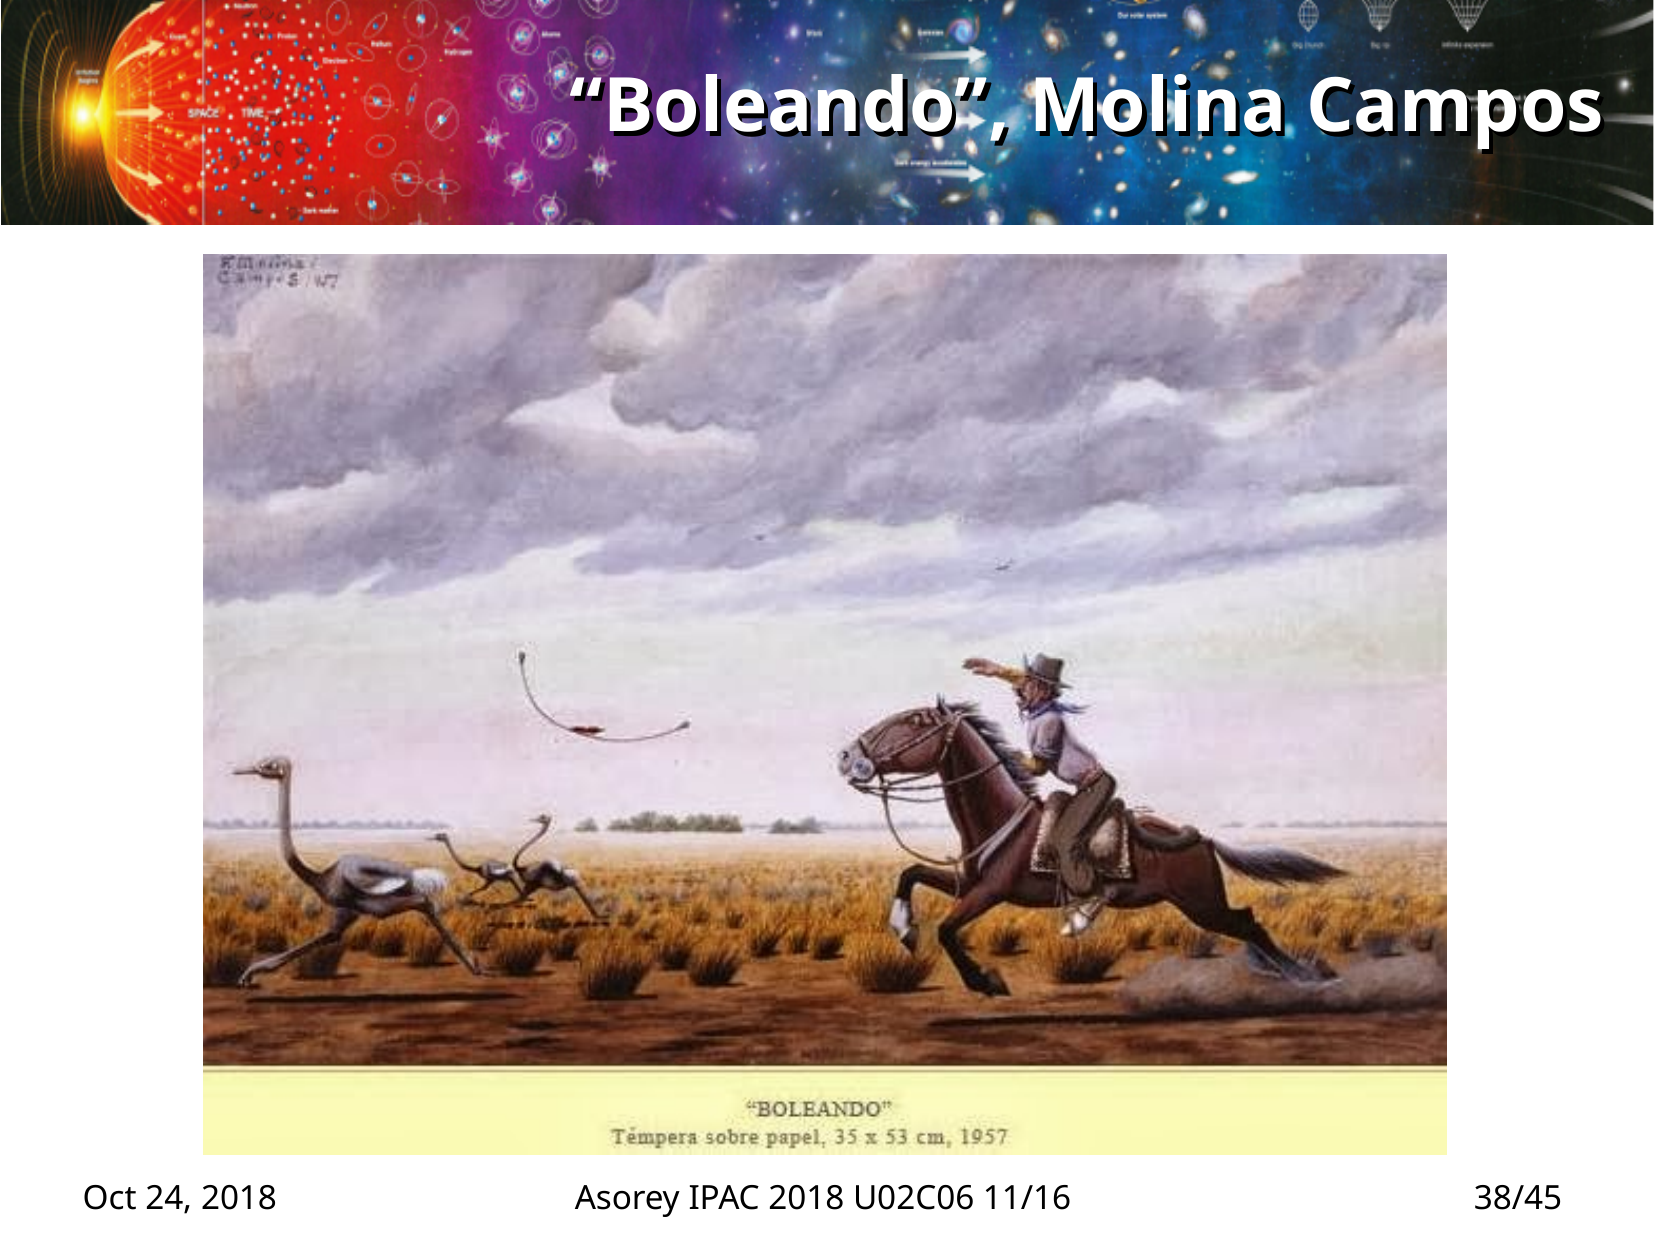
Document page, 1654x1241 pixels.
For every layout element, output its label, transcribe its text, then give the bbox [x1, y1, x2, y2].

title “Boleando”, Molina Campos [45, 15, 1606, 191]
picture [1, 0, 1654, 225]
picture [203, 254, 1447, 1156]
